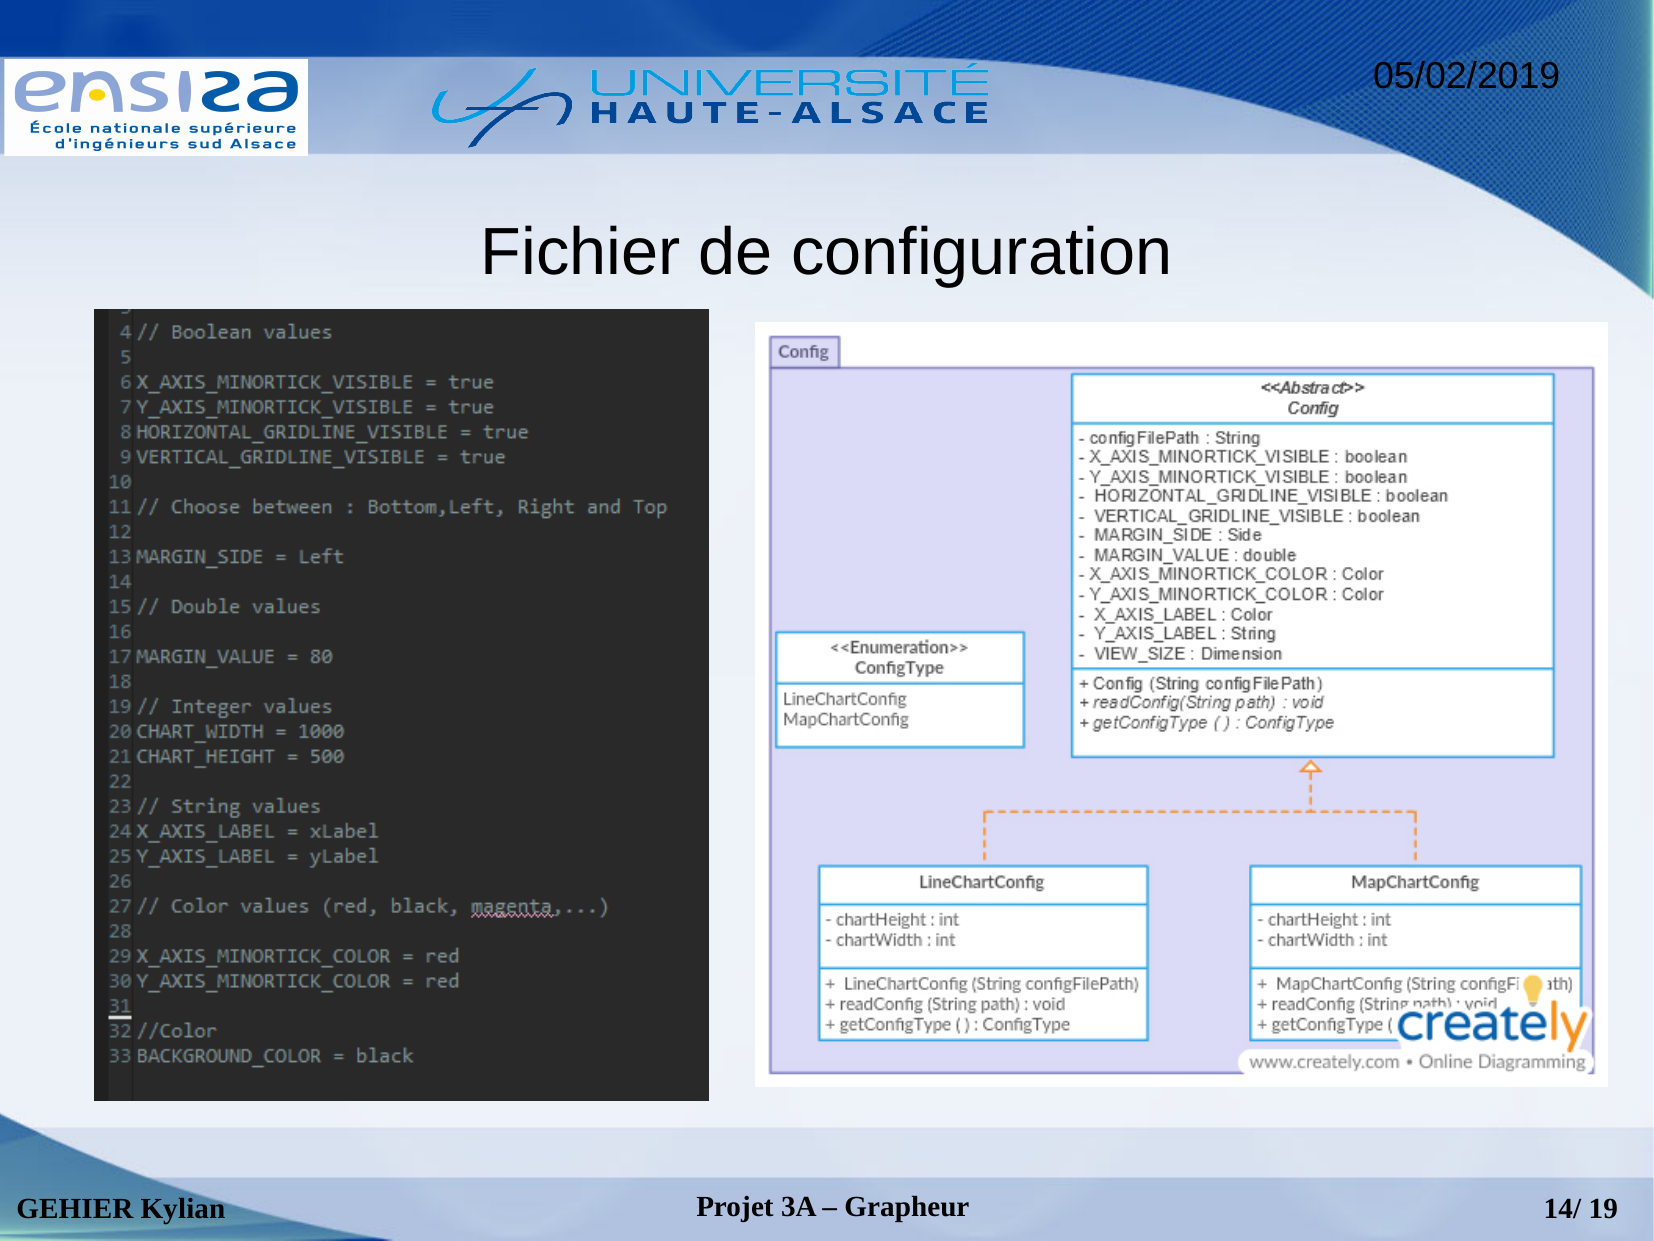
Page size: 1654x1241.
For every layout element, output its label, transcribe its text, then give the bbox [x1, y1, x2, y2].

title Fichier de configuration [118, 192, 1536, 310]
picture [0, 0, 1654, 1241]
